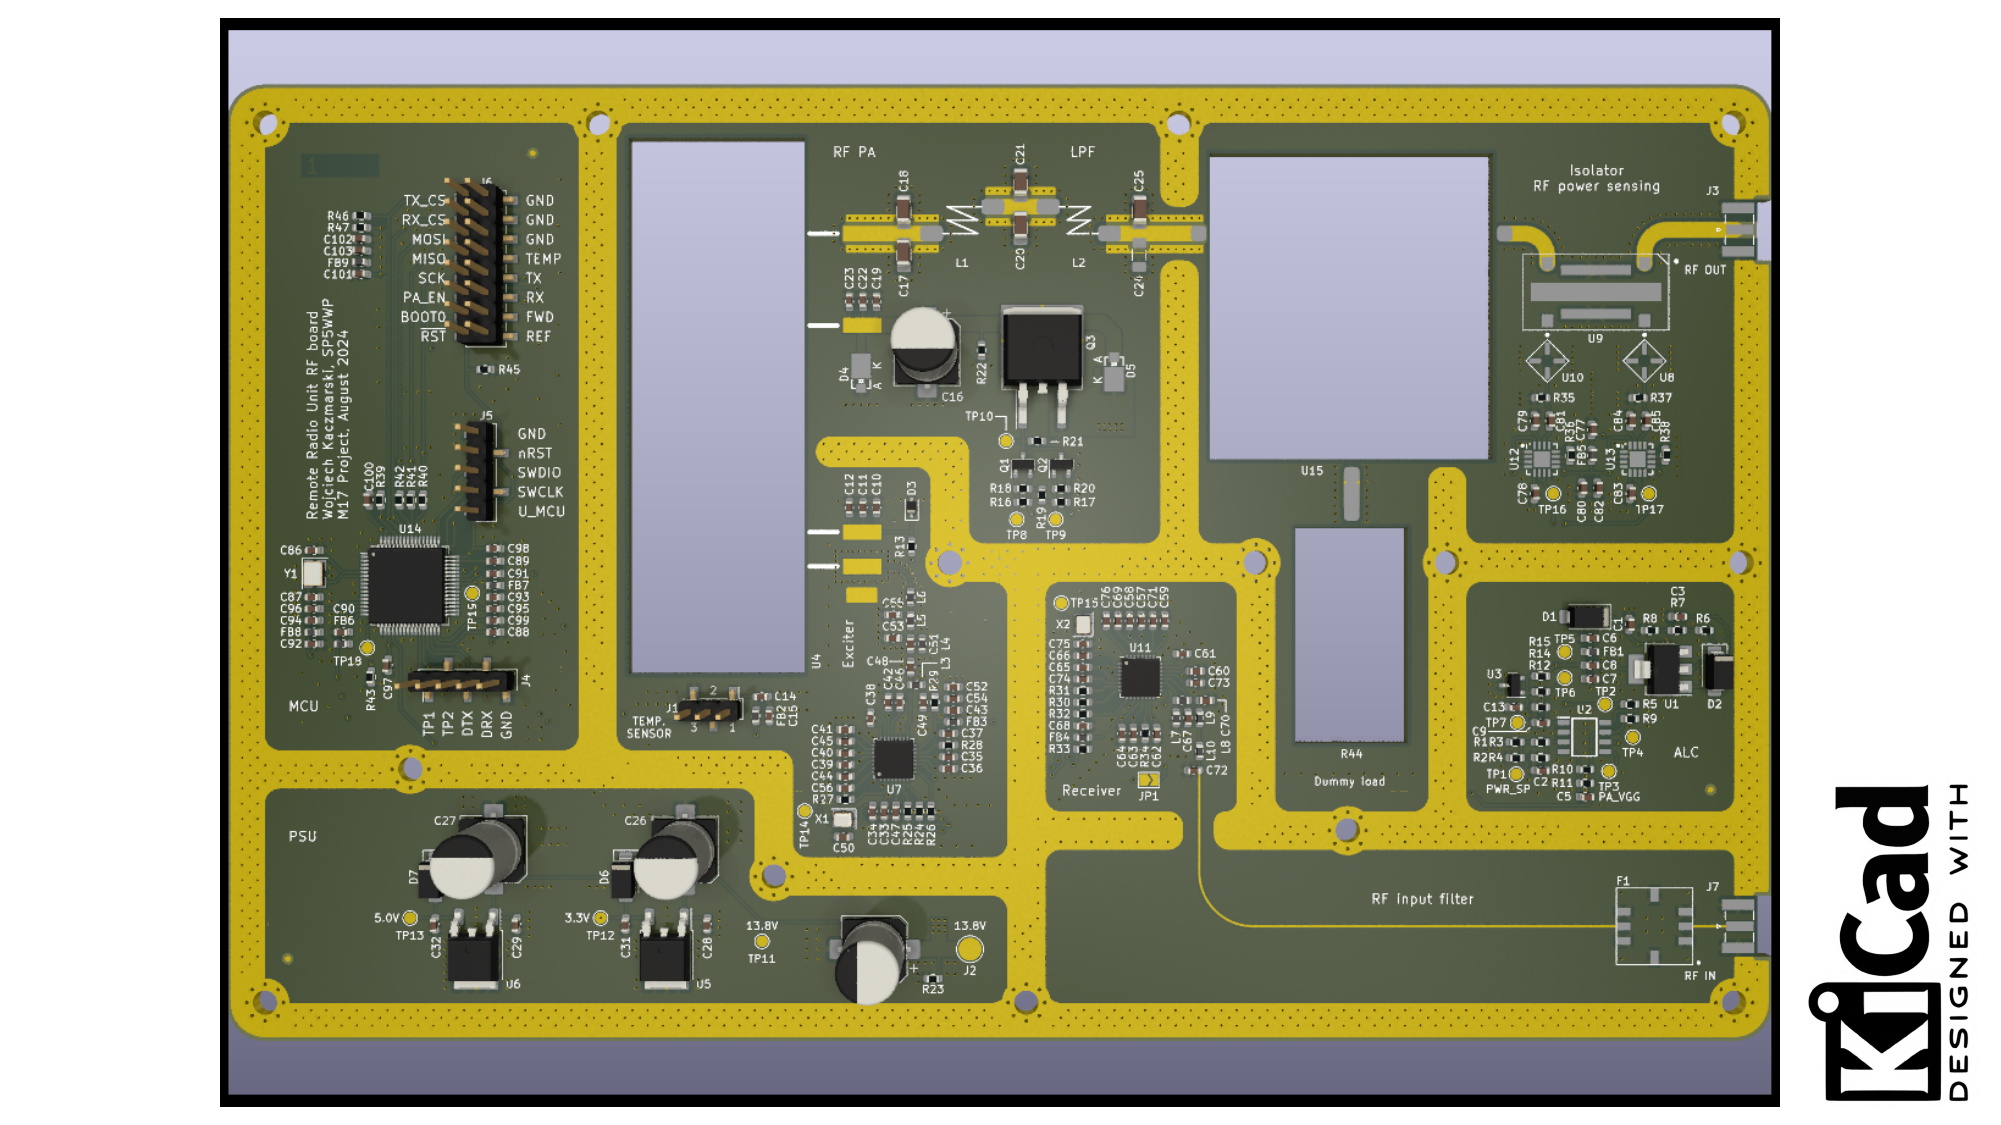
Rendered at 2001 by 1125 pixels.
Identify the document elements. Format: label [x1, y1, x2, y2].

picture [220, 18, 1780, 1107]
picture [1797, 765, 1980, 1125]
